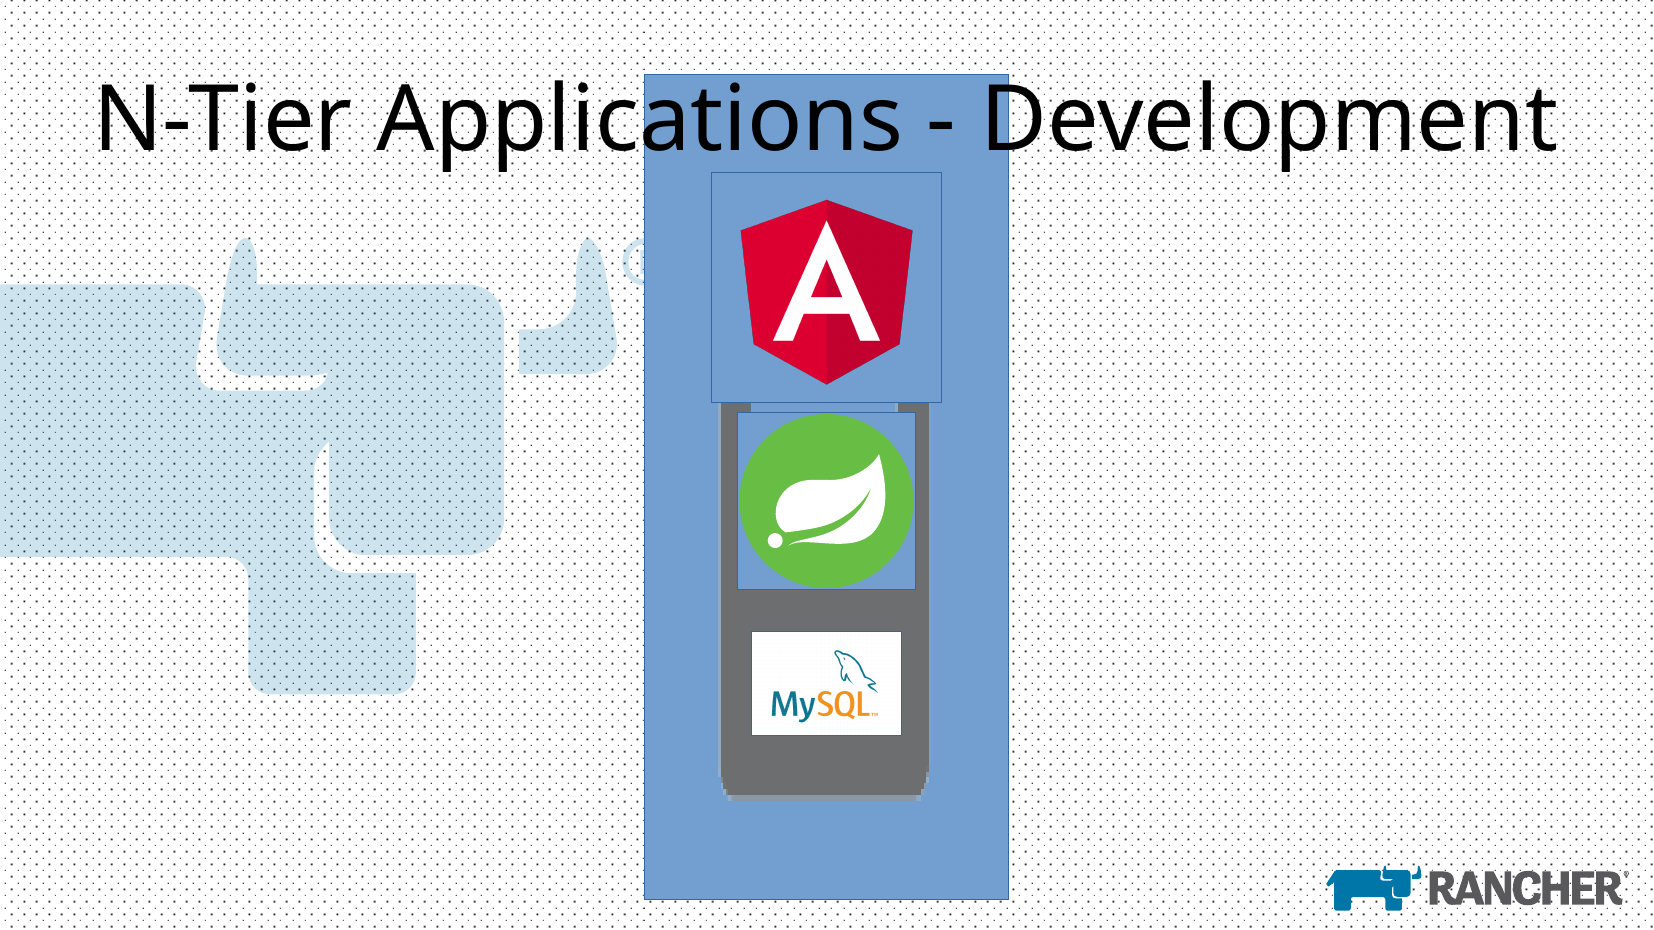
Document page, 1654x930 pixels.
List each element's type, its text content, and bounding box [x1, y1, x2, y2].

title N-Tier Applications - Development [35, 0, 1618, 244]
picture [0, 0, 1654, 930]
